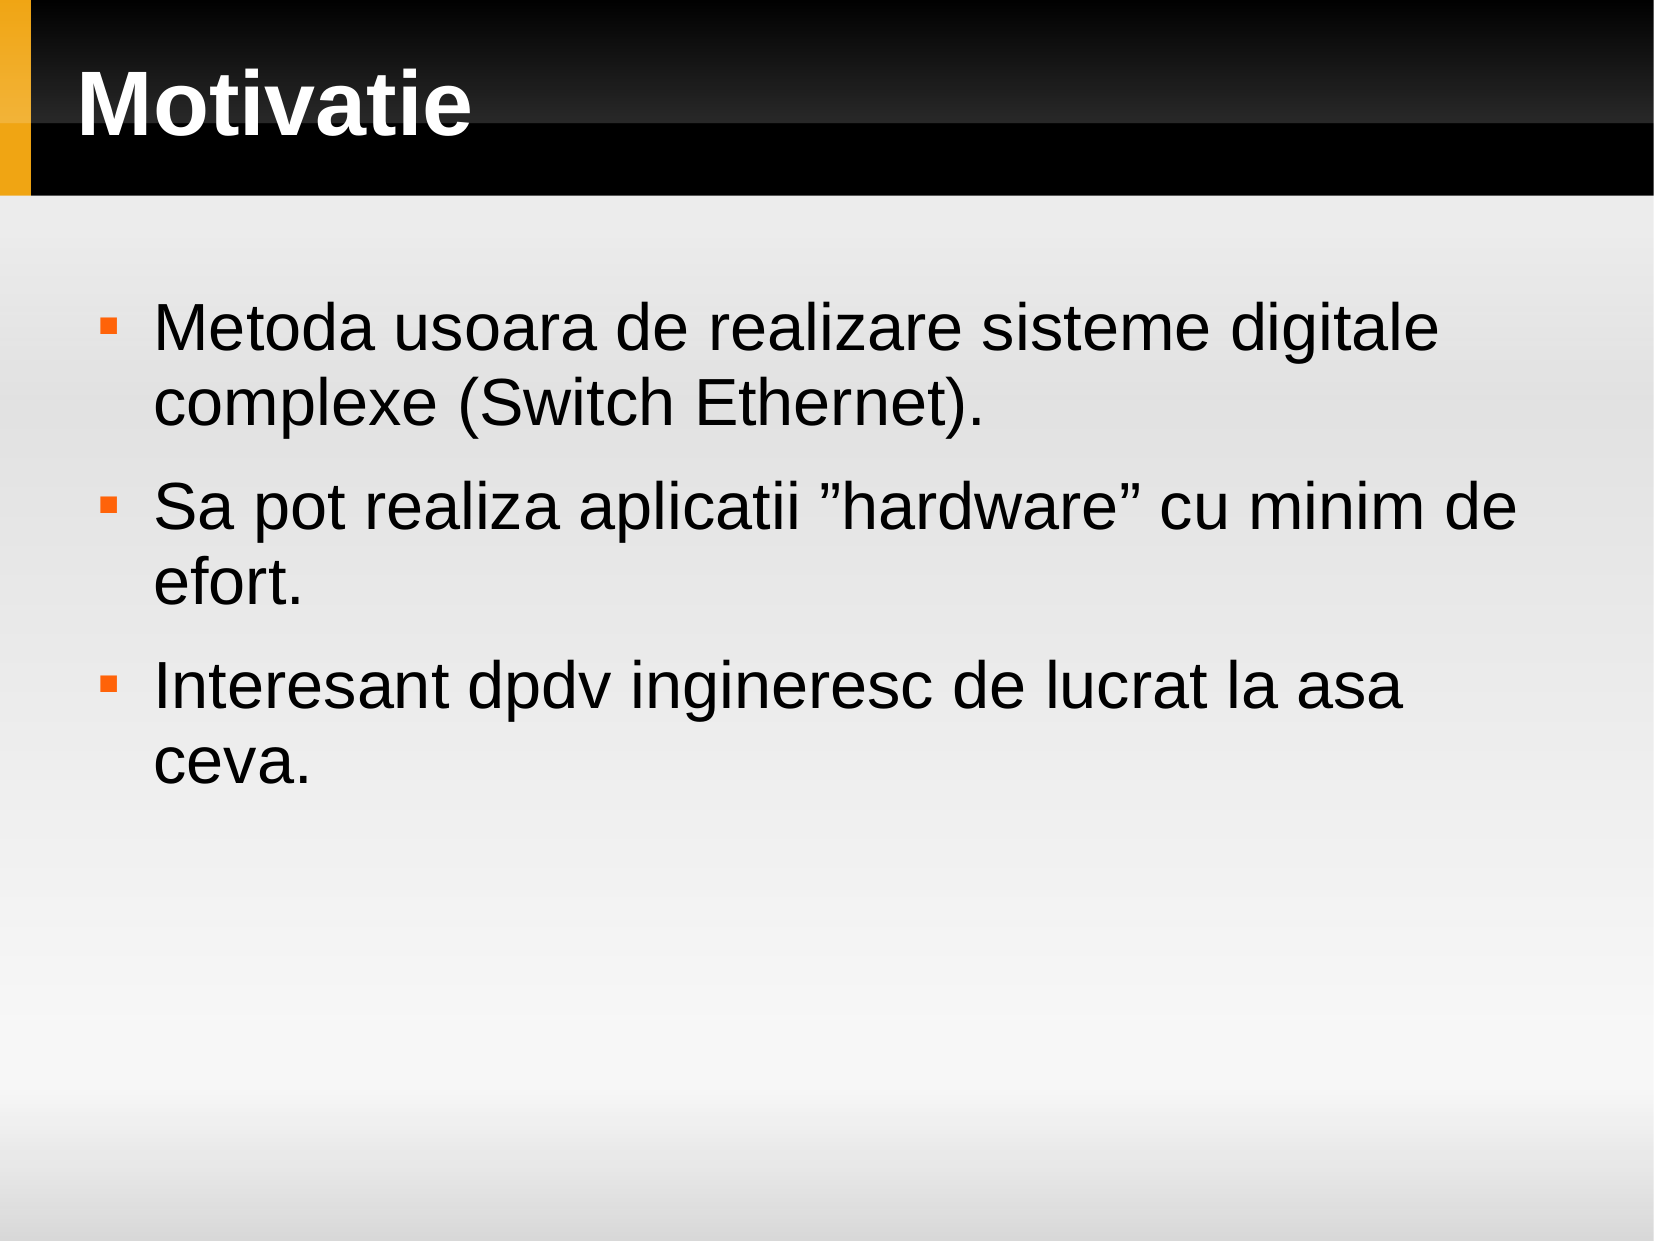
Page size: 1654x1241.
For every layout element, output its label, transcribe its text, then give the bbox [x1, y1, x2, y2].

list Metoda usoara de realizare sisteme digitale complexe (Switch Ethernet). Sa pot realiza aplicatii ”hardware” cu minim de efort. Interesant dpdv ingineresc de lucrat la asa ceva. [82, 290, 1571, 1094]
title Motivatie [76, 7, 1565, 200]
picture [0, 0, 1654, 1241]
